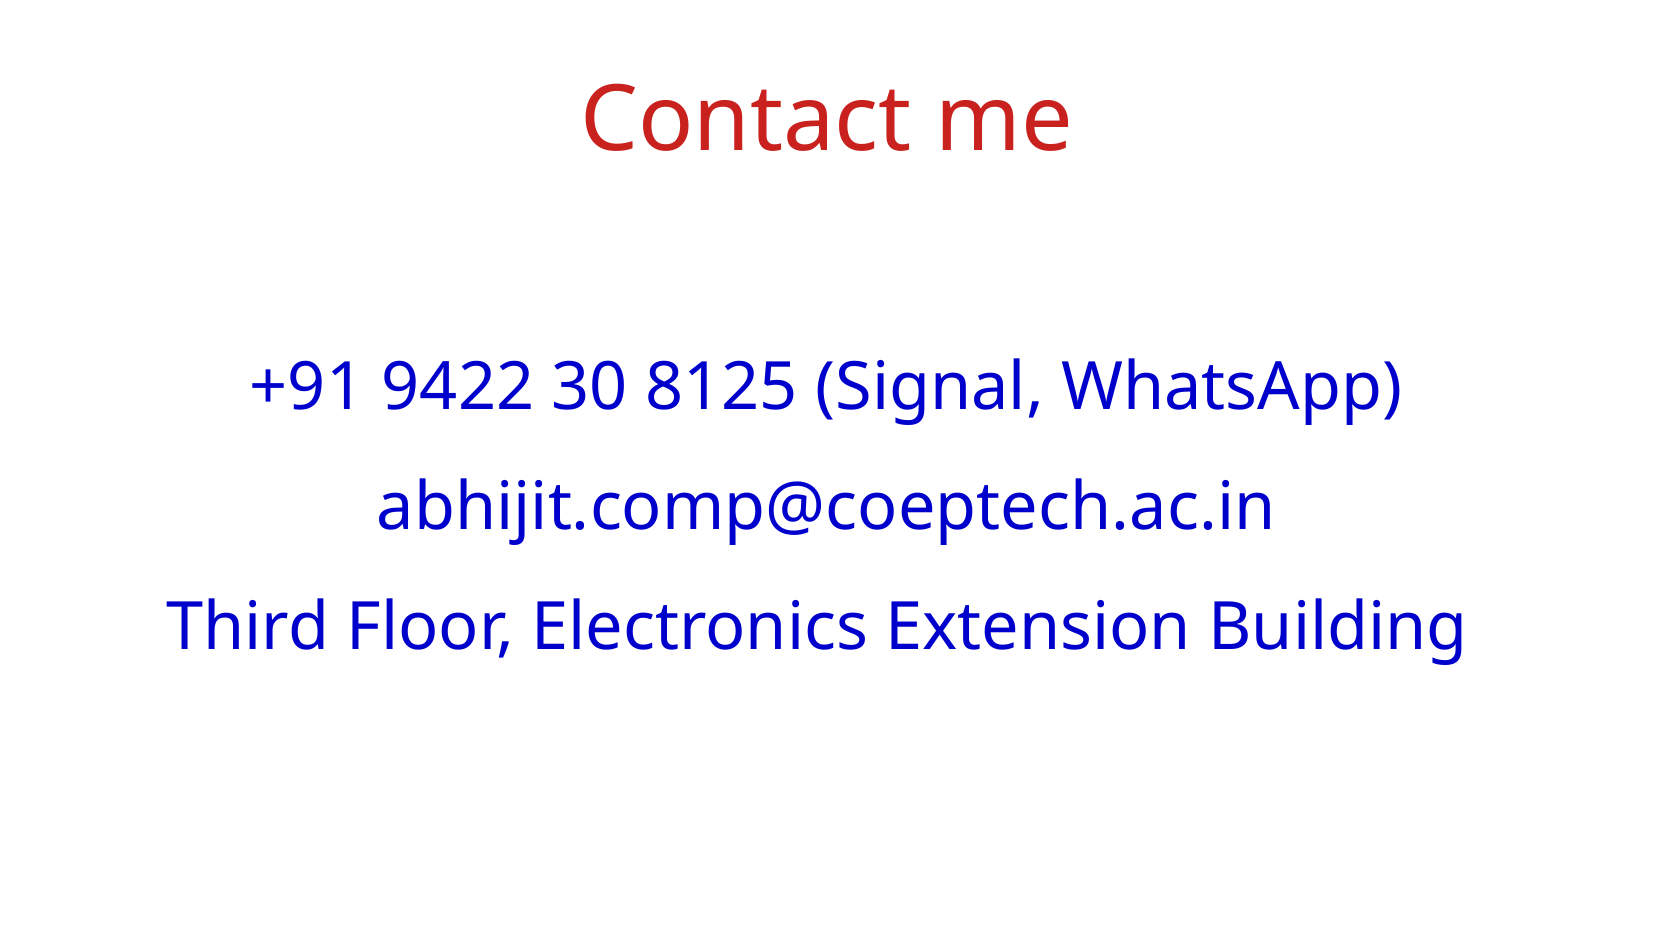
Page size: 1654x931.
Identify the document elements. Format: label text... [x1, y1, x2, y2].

list +91 9422 30 8125 (Signal, WhatsApp) abhijit.comp@coeptech.ac.in Third Floor, Electronics Extension Building [82, 217, 1571, 758]
title Contact me [82, 37, 1571, 193]
